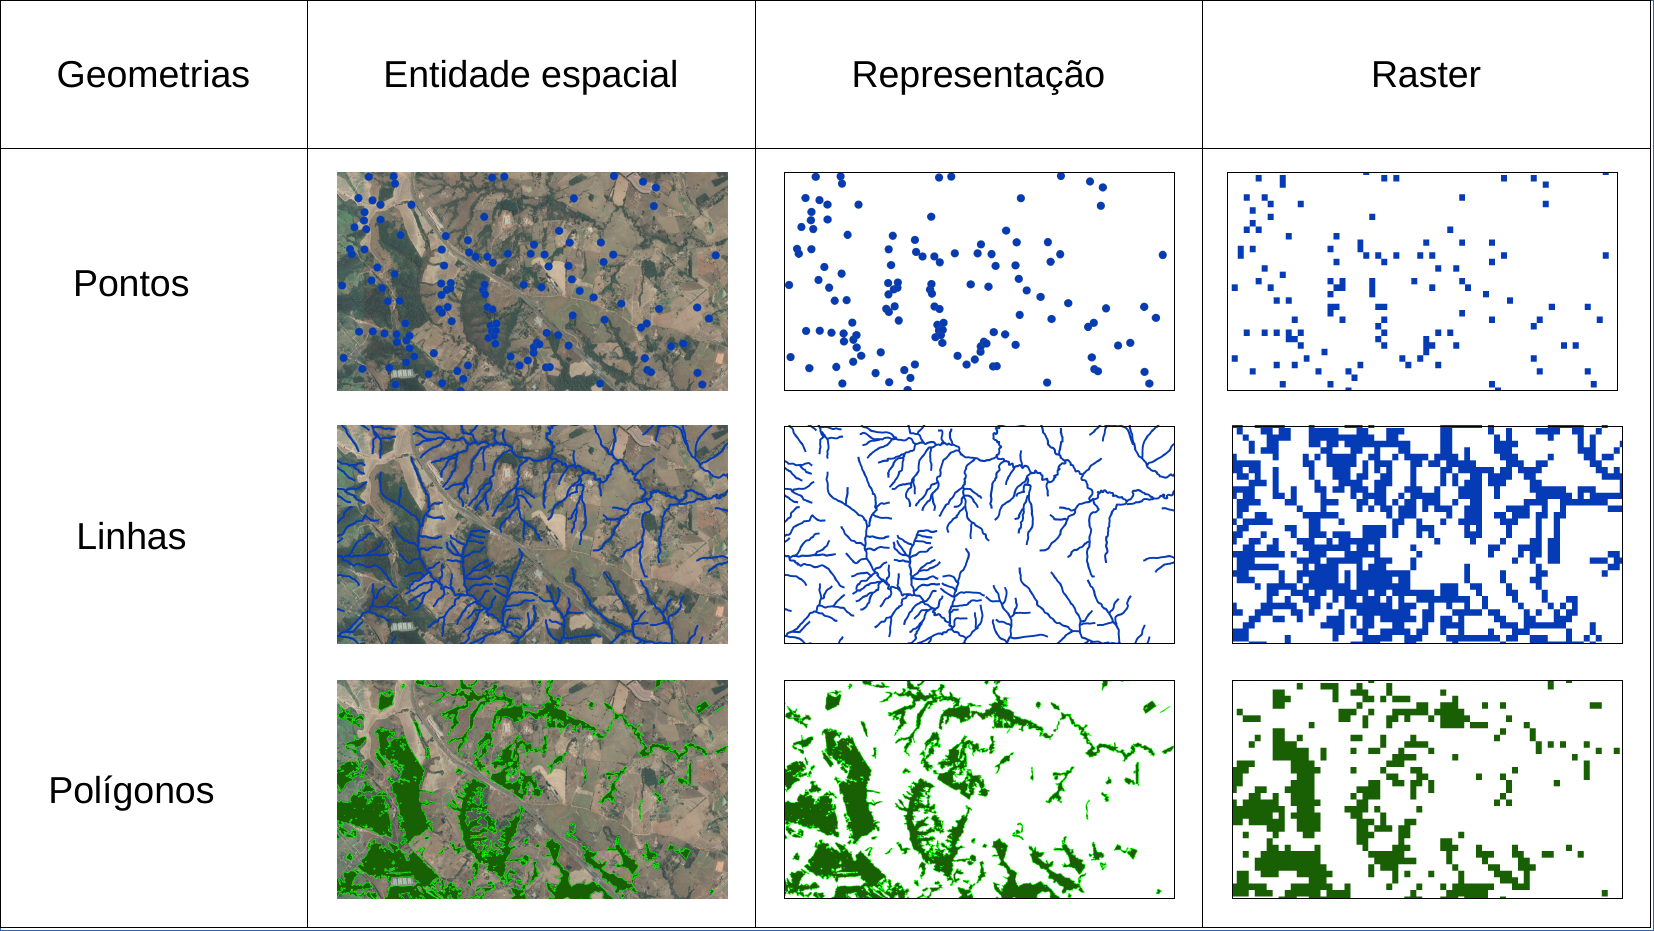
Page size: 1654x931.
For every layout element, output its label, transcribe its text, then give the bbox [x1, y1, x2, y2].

picture [784, 680, 1175, 899]
picture [1232, 680, 1623, 899]
table_header Entidade espacial [308, 1, 755, 148]
table_cell [1, 149, 307, 927]
table_cell [1203, 149, 1650, 927]
text_box Linhas [61, 508, 202, 566]
text_box Polígonos [33, 762, 230, 820]
table_header Representação [756, 1, 1202, 148]
picture [1232, 425, 1623, 644]
picture [784, 425, 1175, 644]
table_header Raster [1203, 1, 1650, 148]
picture [337, 172, 728, 391]
picture [784, 172, 1175, 391]
text_box [0, 0, 1654, 931]
table_header Geometrias [1, 1, 307, 148]
table_cell [756, 149, 1202, 927]
table_cell [308, 149, 755, 927]
picture [1227, 172, 1618, 391]
picture [337, 425, 728, 644]
text_box Pontos [58, 254, 205, 312]
picture [337, 680, 728, 899]
